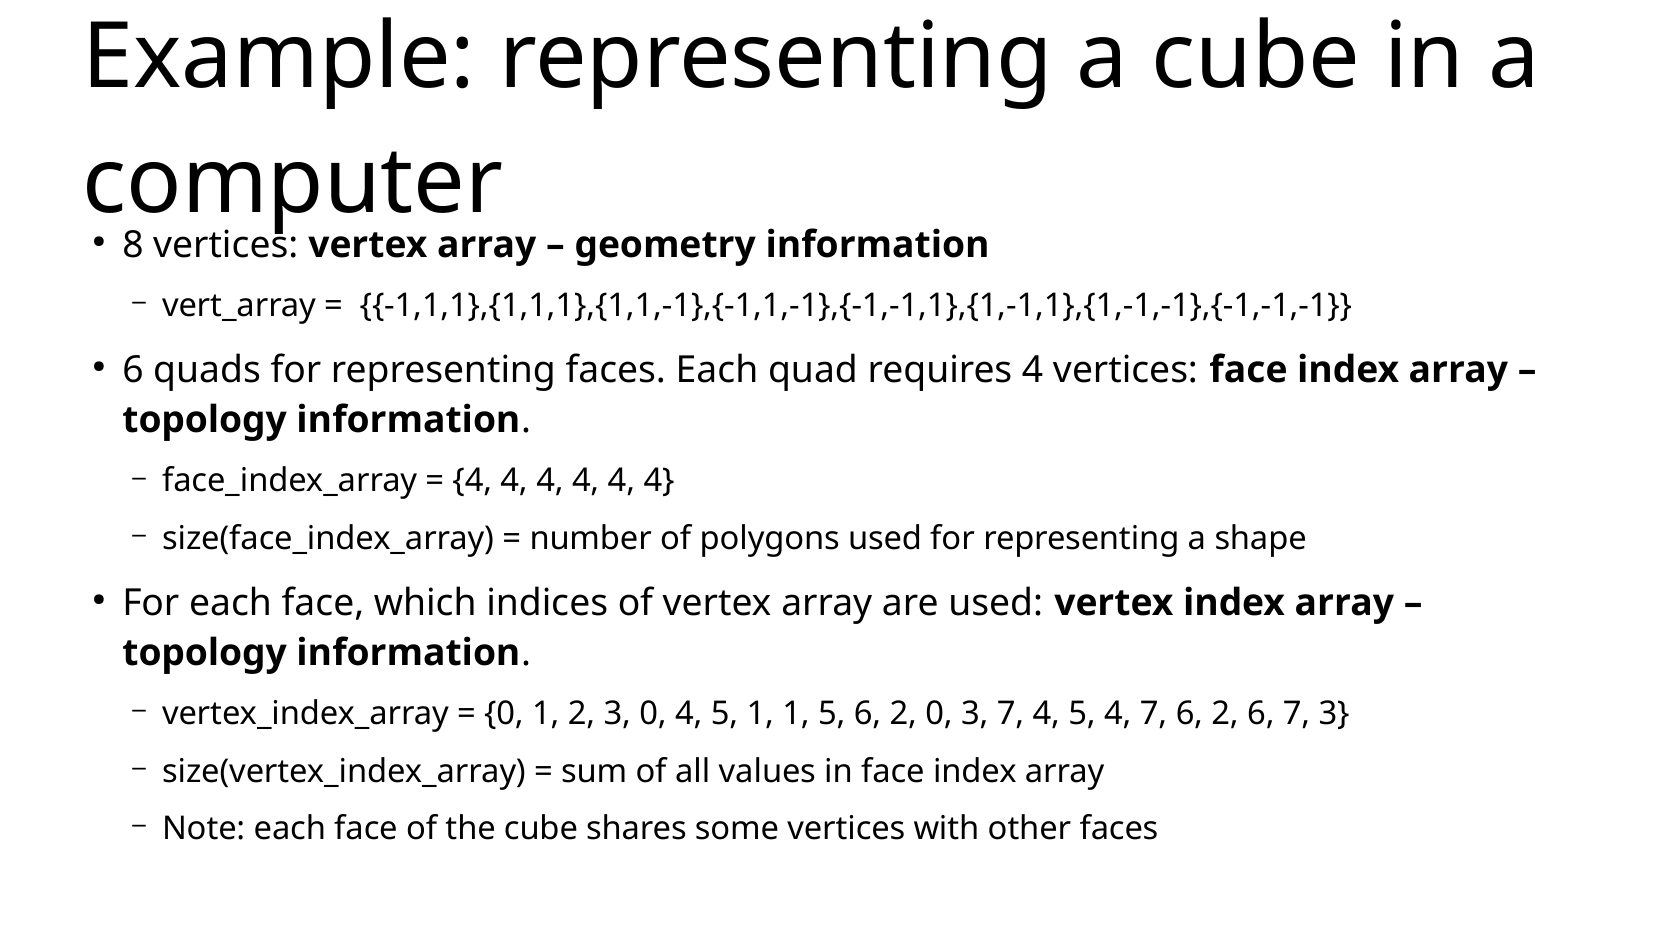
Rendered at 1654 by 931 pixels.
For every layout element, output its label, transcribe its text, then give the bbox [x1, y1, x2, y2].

title Example: representing a cube in a computer [82, 37, 1571, 193]
list 8 vertices: vertex array – geometry information vert_array = {{-1,1,1},{1,1,1},{1,1,-1},{-1,1,-1},{-1,-1,1},{1,-1,1},{1,-1,-1},{-1,-1,-1}} 6 quads for representing faces. Each quad requires 4 vertices: face index array – topology information. face_index_array = {4, 4, 4, 4, 4, 4} size(face_index_array) = number of polygons used for representing a shape For each face, which indices of vertex array are used: vertex index array – topology information. vertex_index_array = {0, 1, 2, 3, 0, 4, 5, 1, 1, 5, 6, 2, 0, 3, 7, 4, 5, 4, 7, 6, 2, 6, 7, 3} size(vertex_index_array) = sum of all values in face index array Note: each face of the cube shares some vertices with other faces [82, 217, 1571, 856]
